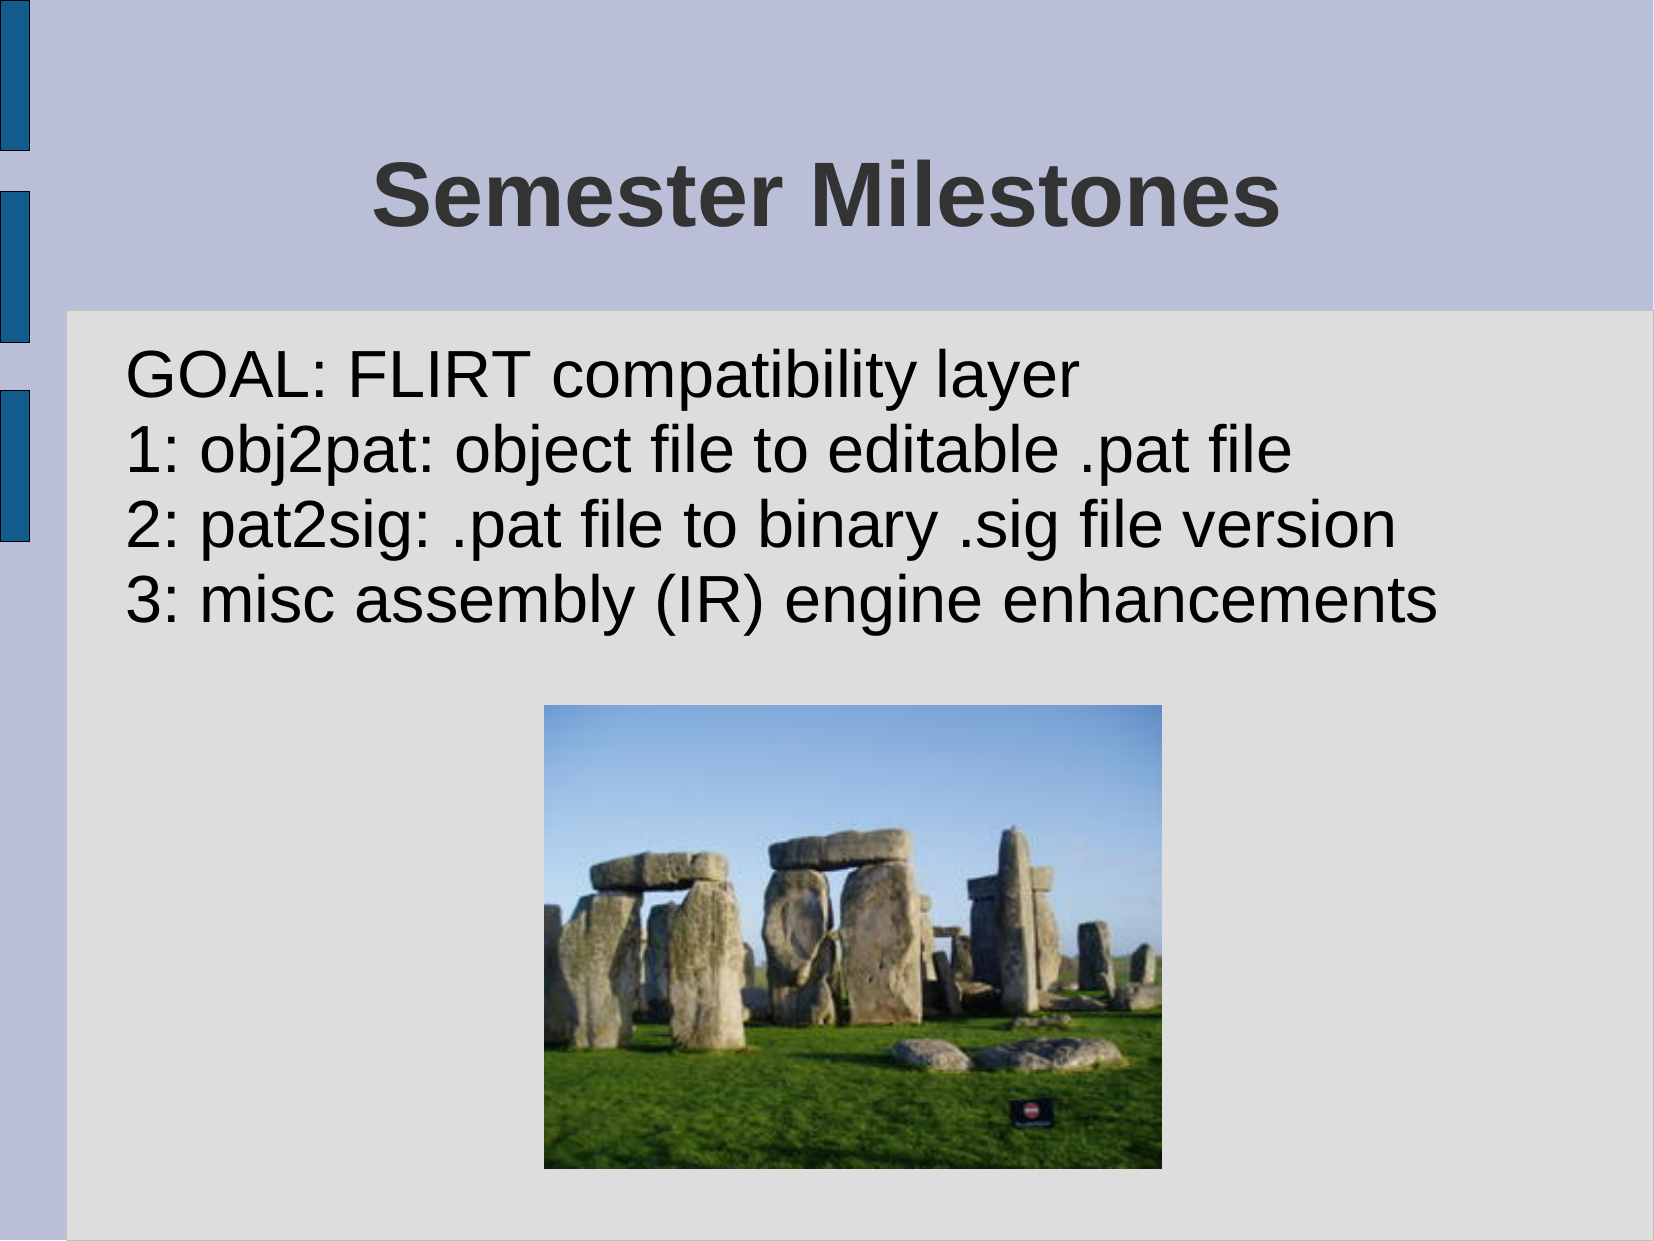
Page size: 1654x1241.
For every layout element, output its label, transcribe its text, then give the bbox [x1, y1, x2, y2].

title Semester Milestones [121, 98, 1534, 291]
picture [544, 705, 1162, 1169]
list GOAL: FLIRT compatibility layer 1: obj2pat: object file to editable .pat file 2: pat2sig: .pat file to binary .sig file version 3: misc assembly (IR) engine enhancements [125, 337, 1538, 1105]
